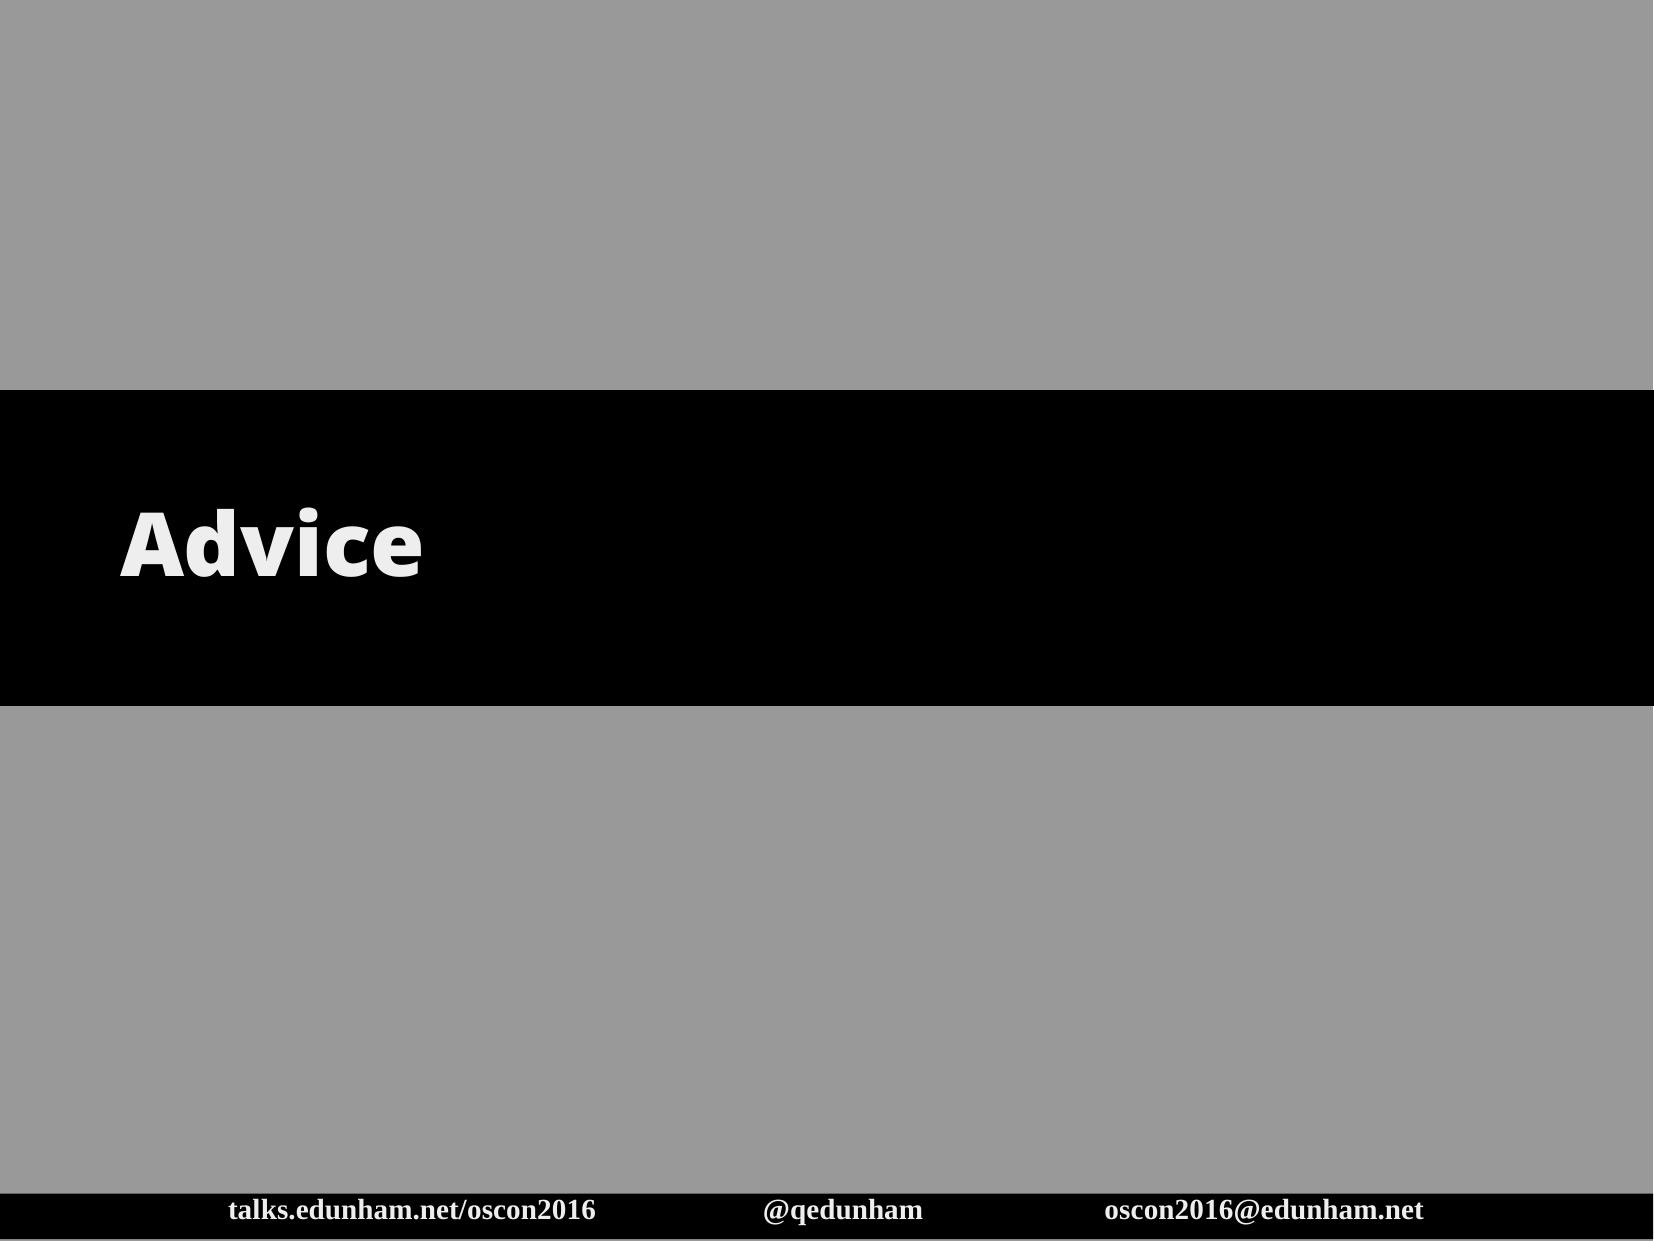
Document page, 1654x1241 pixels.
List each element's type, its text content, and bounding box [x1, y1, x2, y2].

title Advice [119, 423, 1525, 661]
